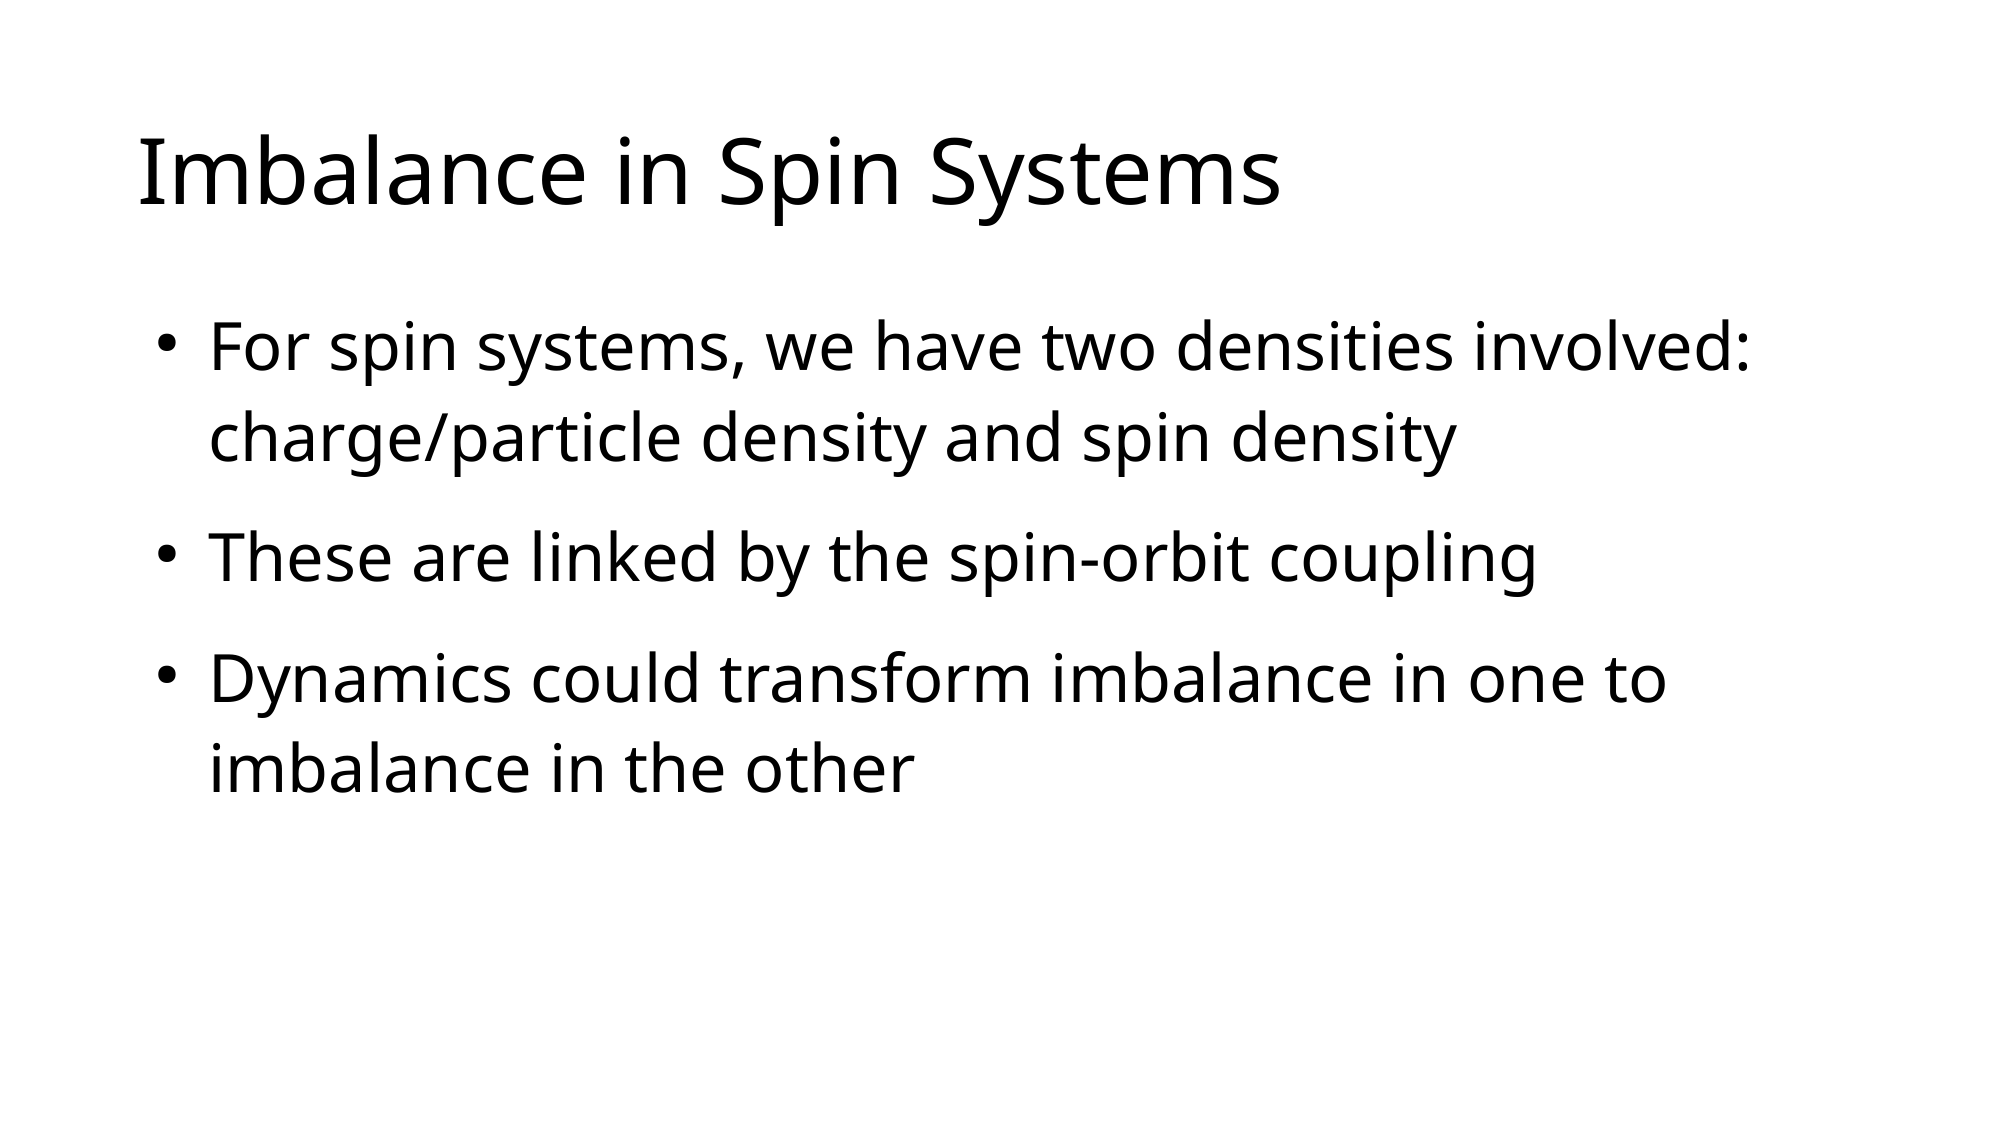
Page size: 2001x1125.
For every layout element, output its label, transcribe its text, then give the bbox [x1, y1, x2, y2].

title Imbalance in Spin Systems [137, 59, 1863, 278]
list For spin systems, we have two densities involved: charge/particle density and spin density These are linked by the spin-orbit coupling Dynamics could transform imbalance in one to imbalance in the other [137, 299, 1863, 1014]
